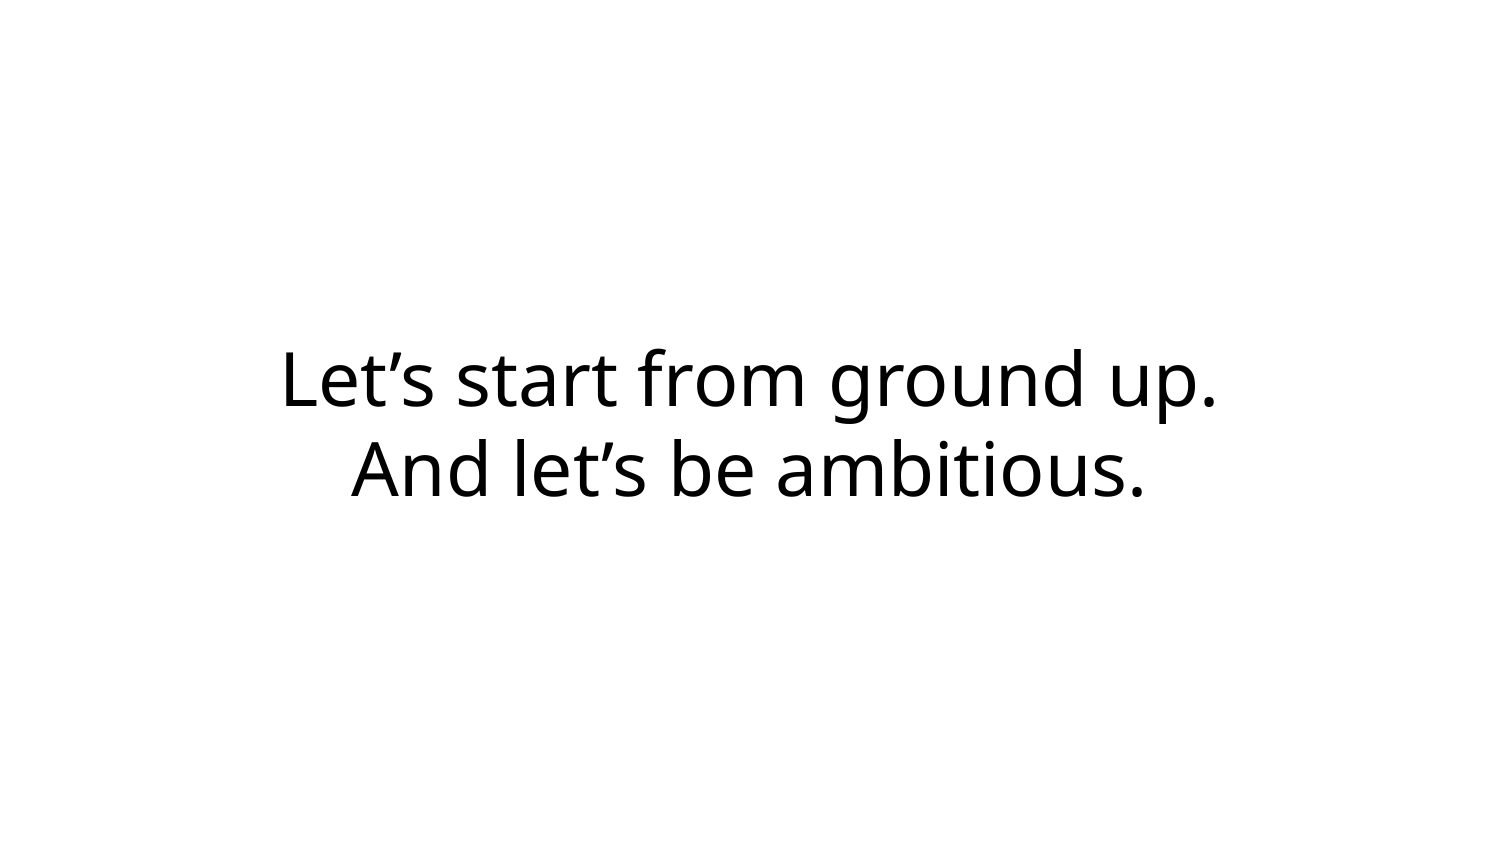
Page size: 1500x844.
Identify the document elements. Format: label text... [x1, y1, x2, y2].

title Let’s start from ground up. And let’s be ambitious. [51, 352, 1449, 491]
